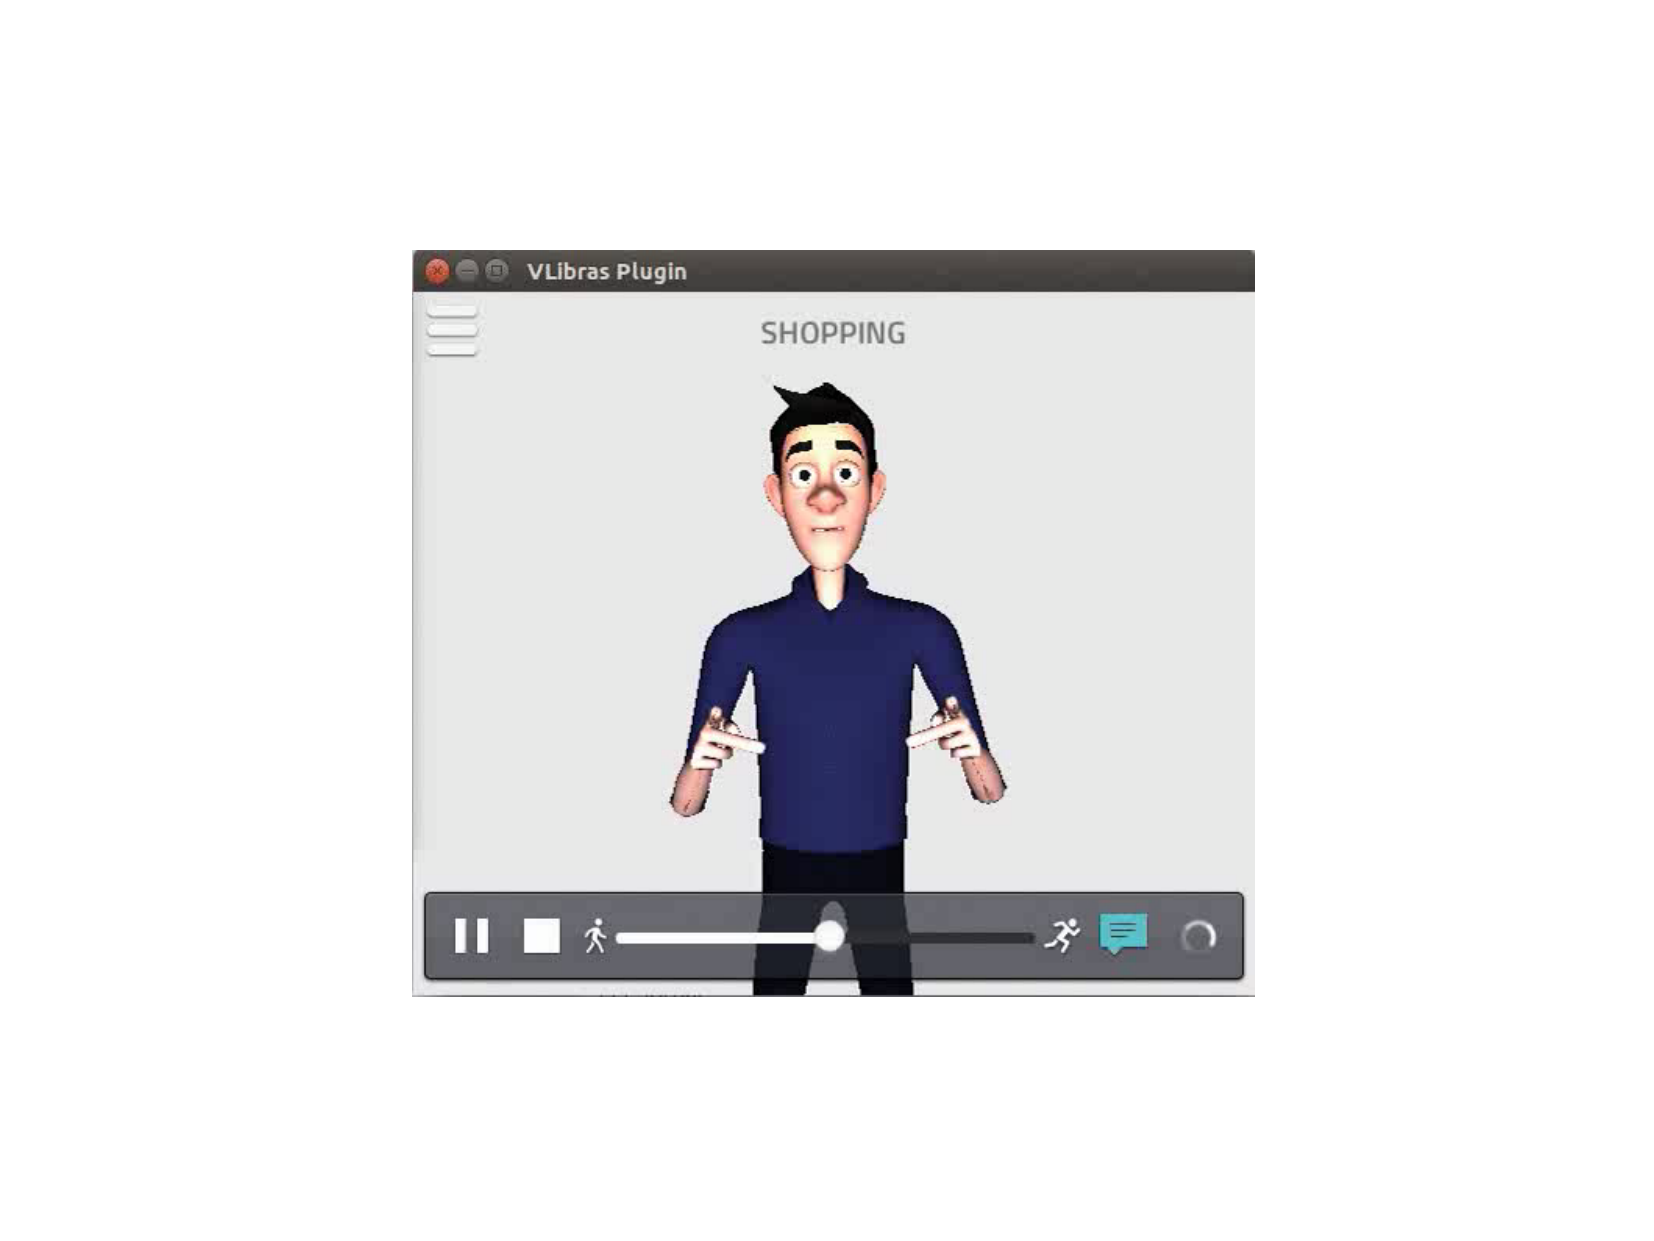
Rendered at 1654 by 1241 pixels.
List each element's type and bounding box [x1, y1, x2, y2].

text_box [411, 250, 1256, 998]
